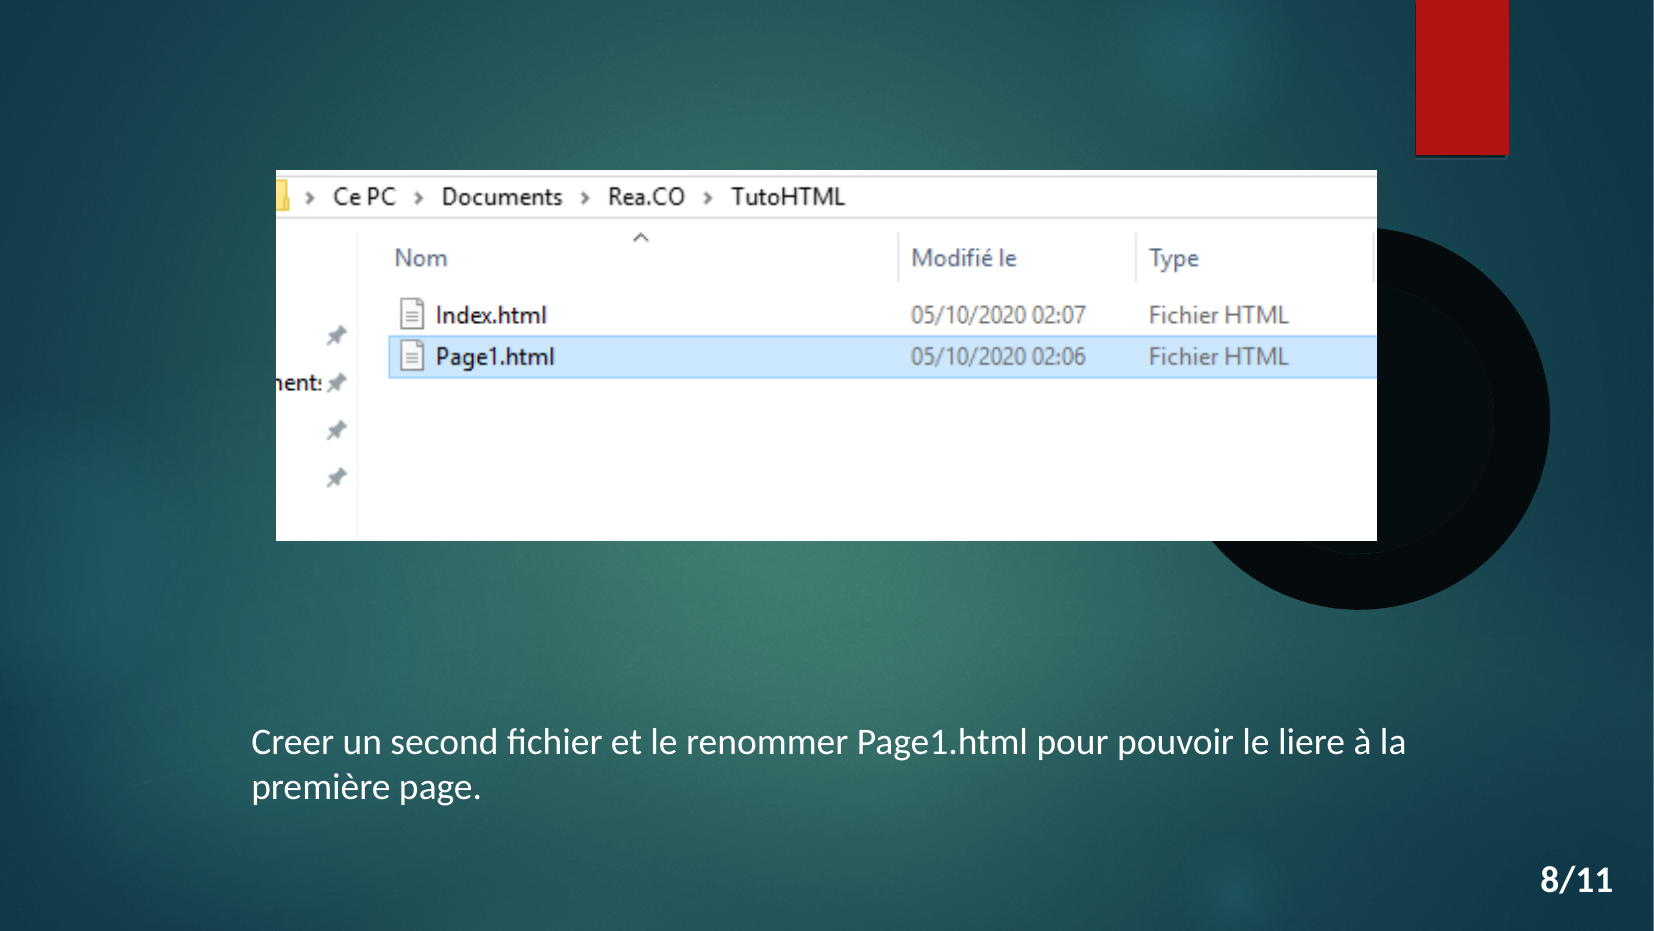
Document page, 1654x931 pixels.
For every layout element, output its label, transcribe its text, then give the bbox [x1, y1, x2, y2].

picture [276, 170, 1377, 541]
text_box 8/11 [1525, 847, 1654, 909]
text_box Creer un second fichier et le renommer Page1.html pour pouvoir le liere à la première page. [236, 709, 1506, 816]
